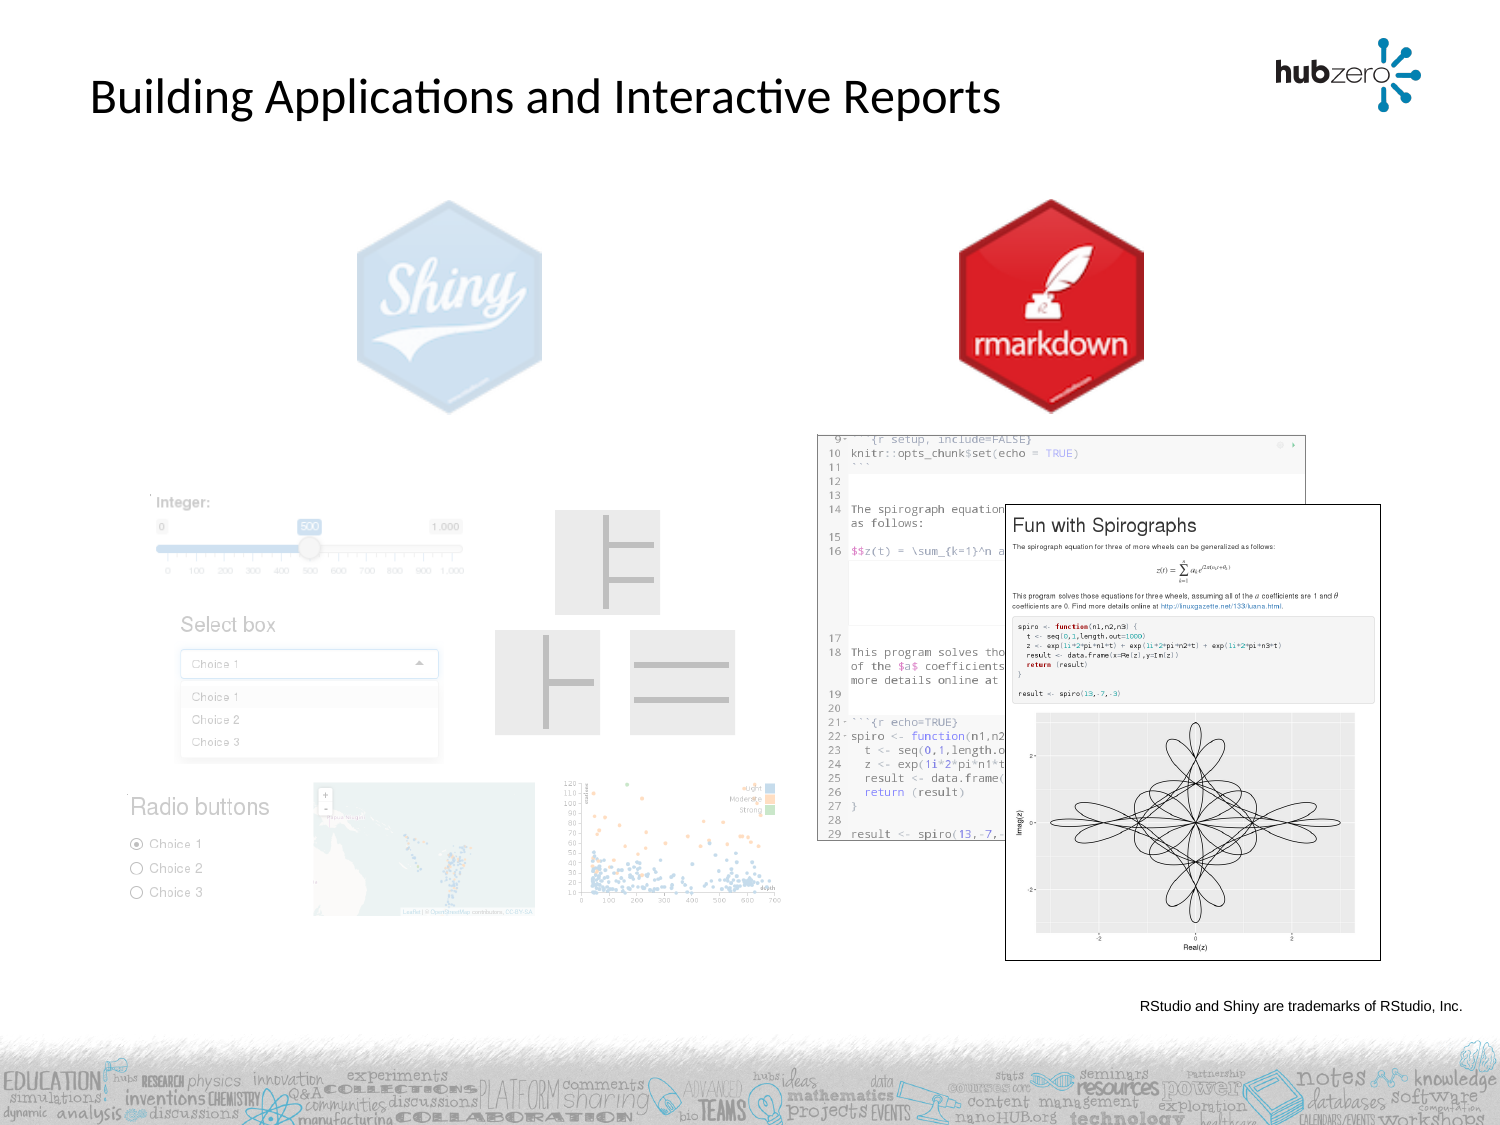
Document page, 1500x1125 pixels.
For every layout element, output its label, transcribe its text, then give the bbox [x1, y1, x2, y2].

text_box RStudio and Shiny are trademarks of RStudio, Inc. [1125, 990, 1478, 1023]
title Building Applications and Interactive Reports [75, 44, 1426, 144]
text_box [105, 179, 796, 931]
text_box [810, 420, 1321, 856]
picture [1005, 504, 1381, 961]
picture [1272, 35, 1424, 44]
picture [0, 1034, 1500, 1125]
picture [959, 199, 1144, 414]
